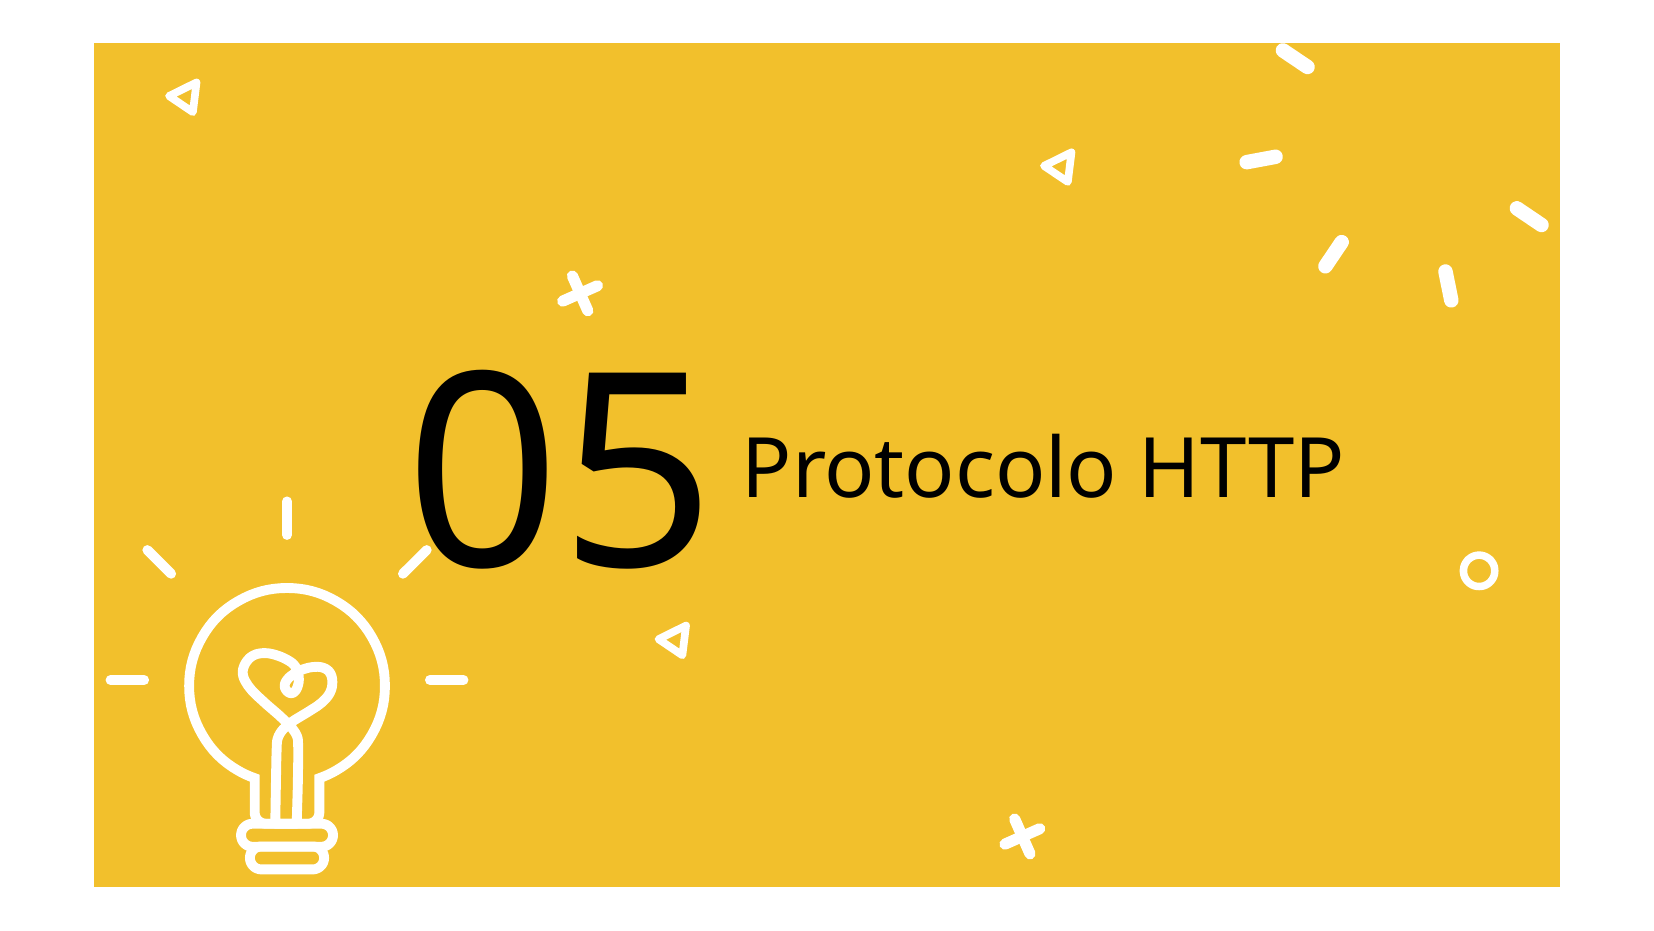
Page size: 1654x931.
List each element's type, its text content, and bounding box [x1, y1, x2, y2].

title 05 [405, 276, 751, 646]
title Protocolo HTTP [751, 408, 1462, 522]
